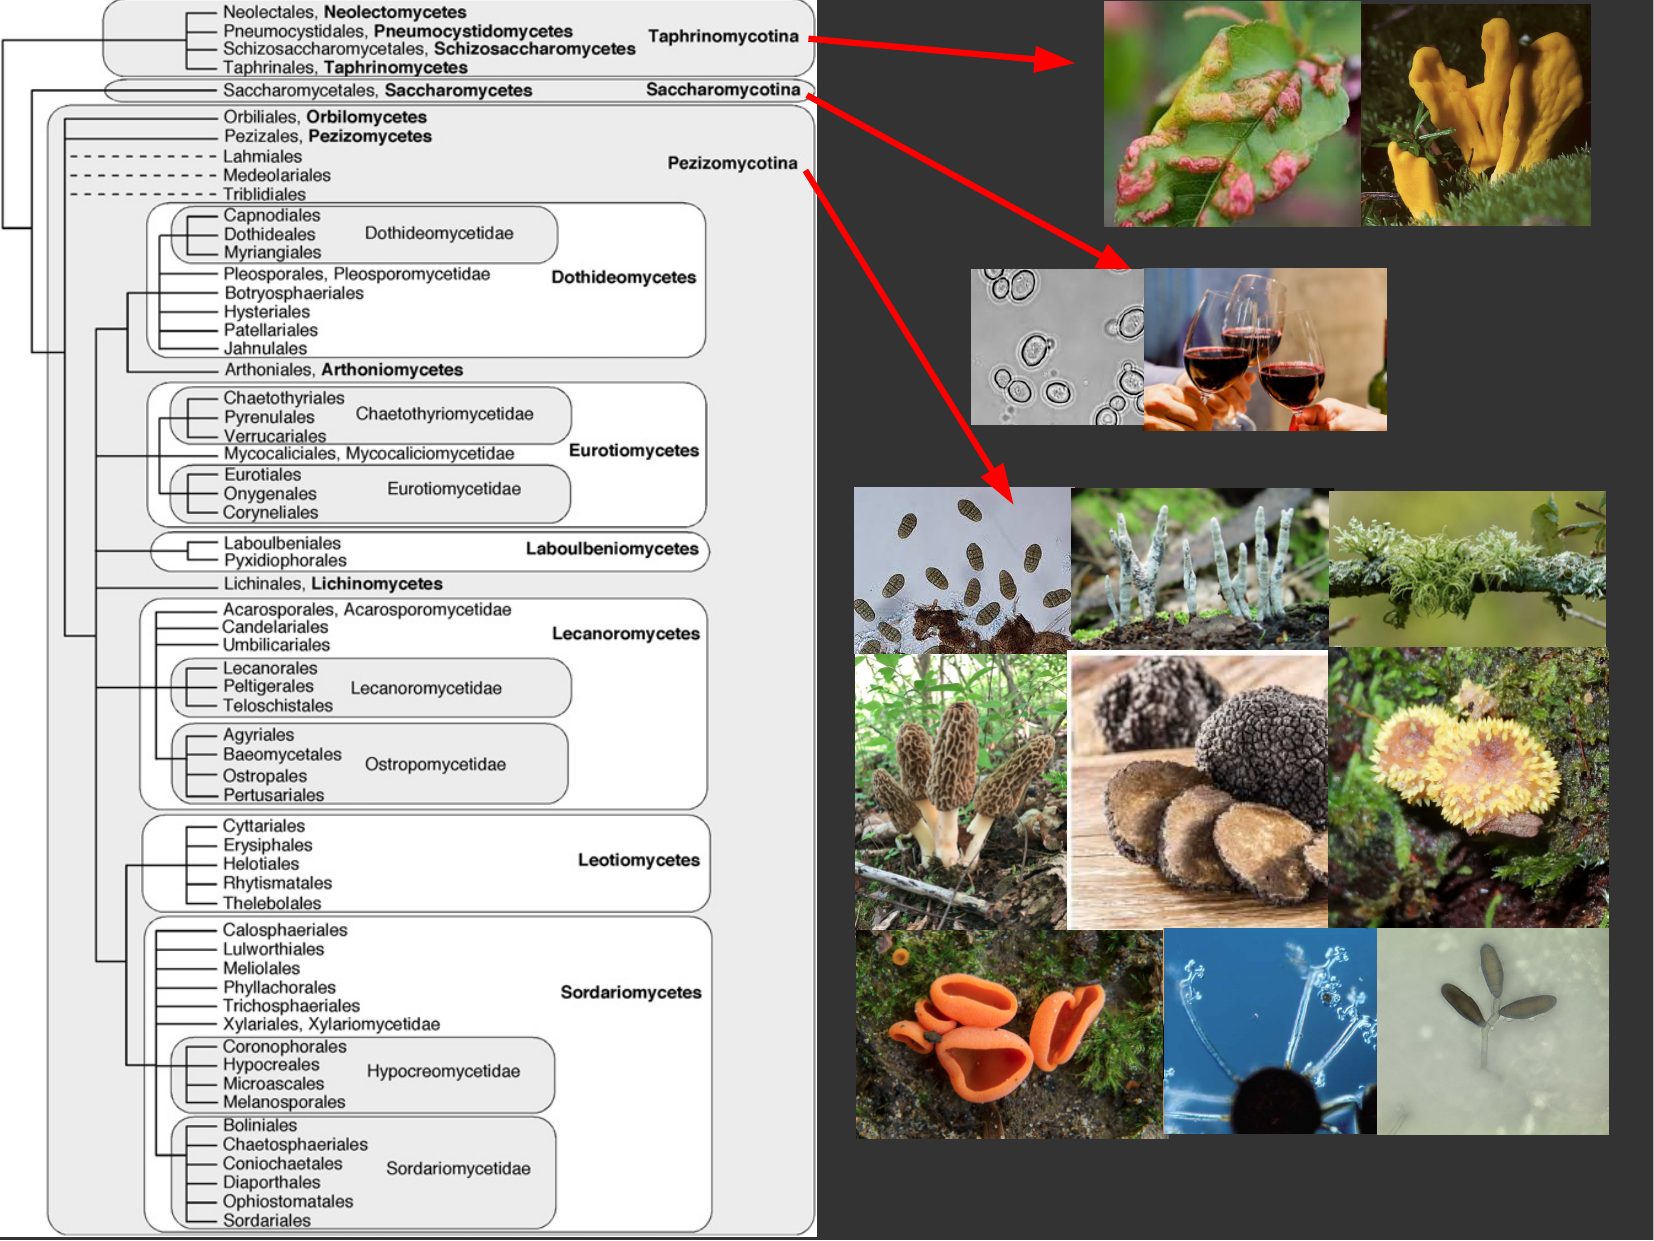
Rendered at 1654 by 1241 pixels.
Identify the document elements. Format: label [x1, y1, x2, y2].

picture [854, 487, 1609, 1139]
picture [971, 268, 1387, 431]
picture [1104, 1, 1591, 228]
picture [0, 0, 817, 1237]
